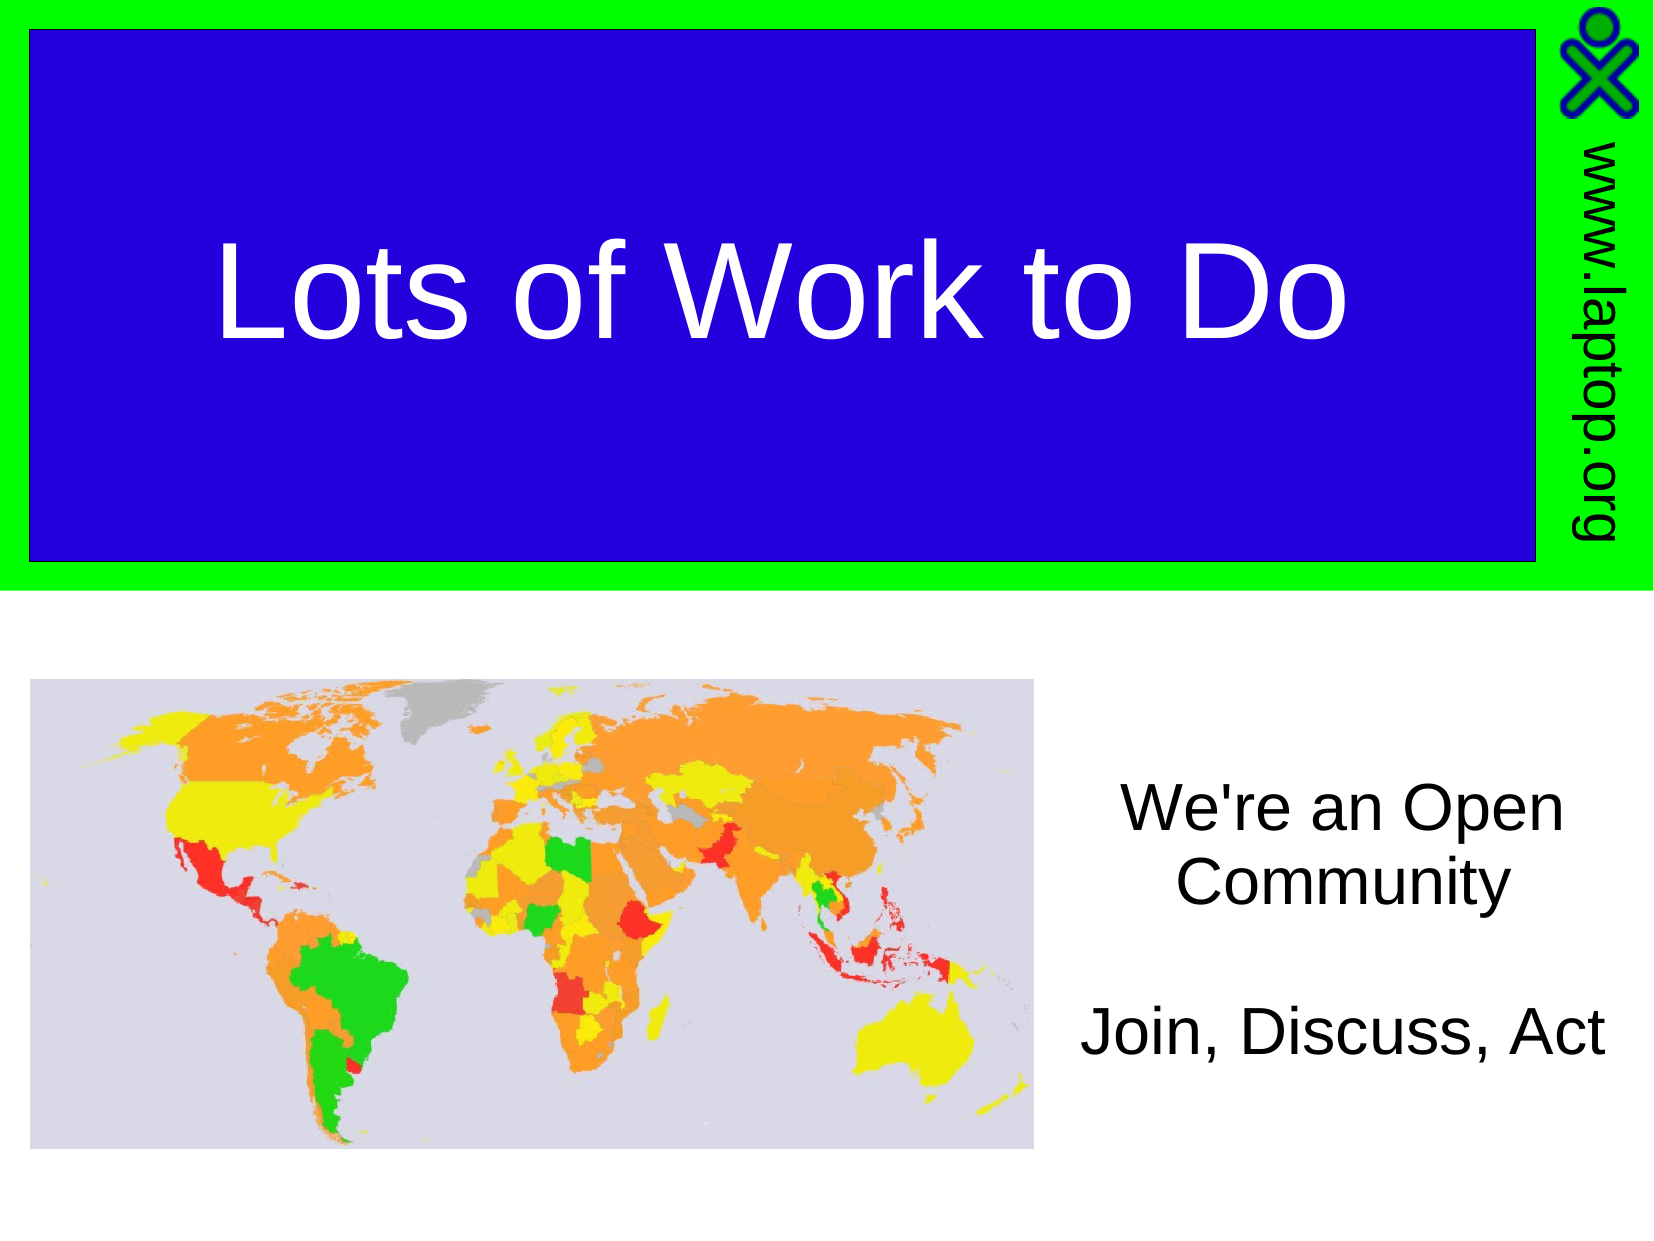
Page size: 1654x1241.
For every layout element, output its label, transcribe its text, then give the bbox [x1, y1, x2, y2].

picture [1559, 7, 1639, 119]
picture [30, 679, 1034, 1149]
title Lots of Work to Do [59, 56, 1506, 525]
subtitle We're an Open Community Join, Discuss, Act [1062, 627, 1625, 1211]
